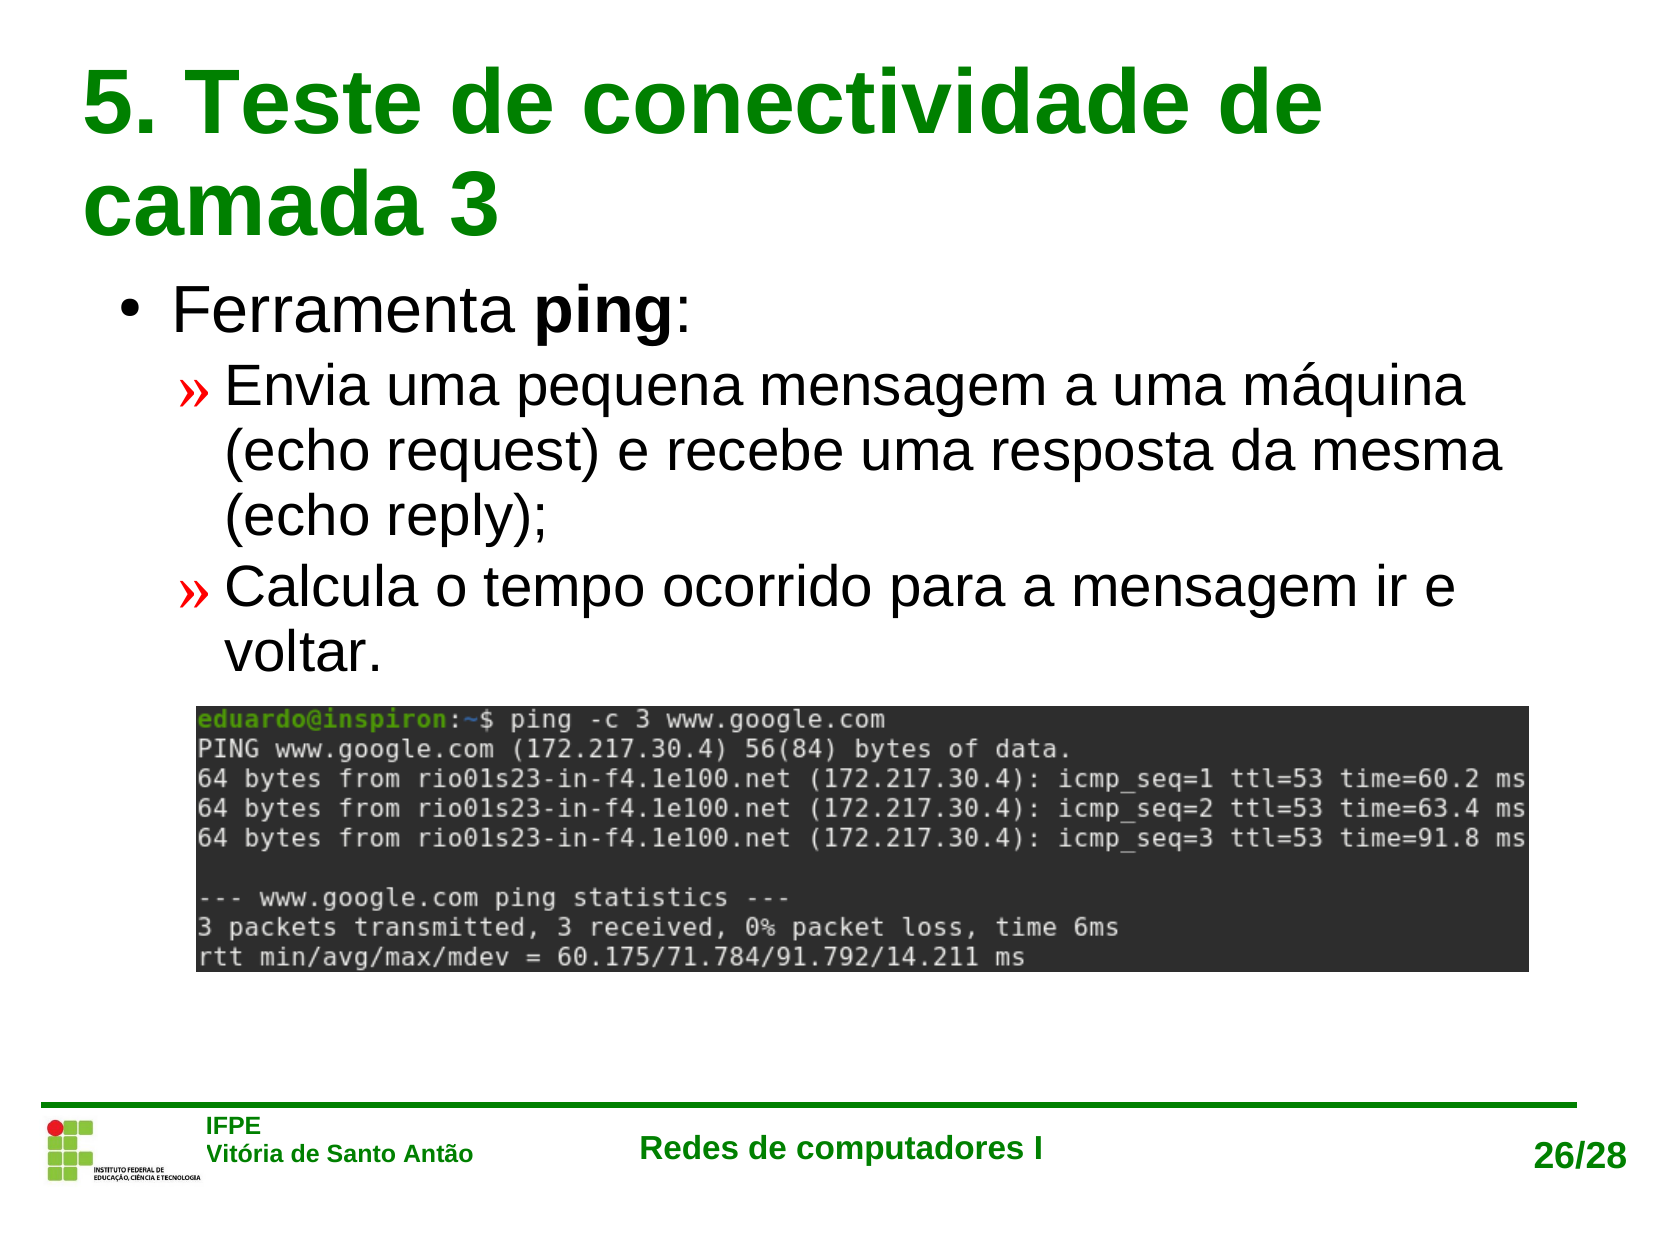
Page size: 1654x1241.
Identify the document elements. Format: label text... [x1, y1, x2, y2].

picture [39, 1111, 207, 1191]
picture [196, 706, 1529, 972]
title 5. Teste de conectividade de camada 3 [82, 49, 1571, 257]
list Ferramenta ping: Envia uma pequena mensagem a uma máquina (echo request) e recebe uma resposta da mesma (echo reply); Calcula o tempo ocorrido para a mensagem ir e voltar. [82, 272, 1571, 1091]
